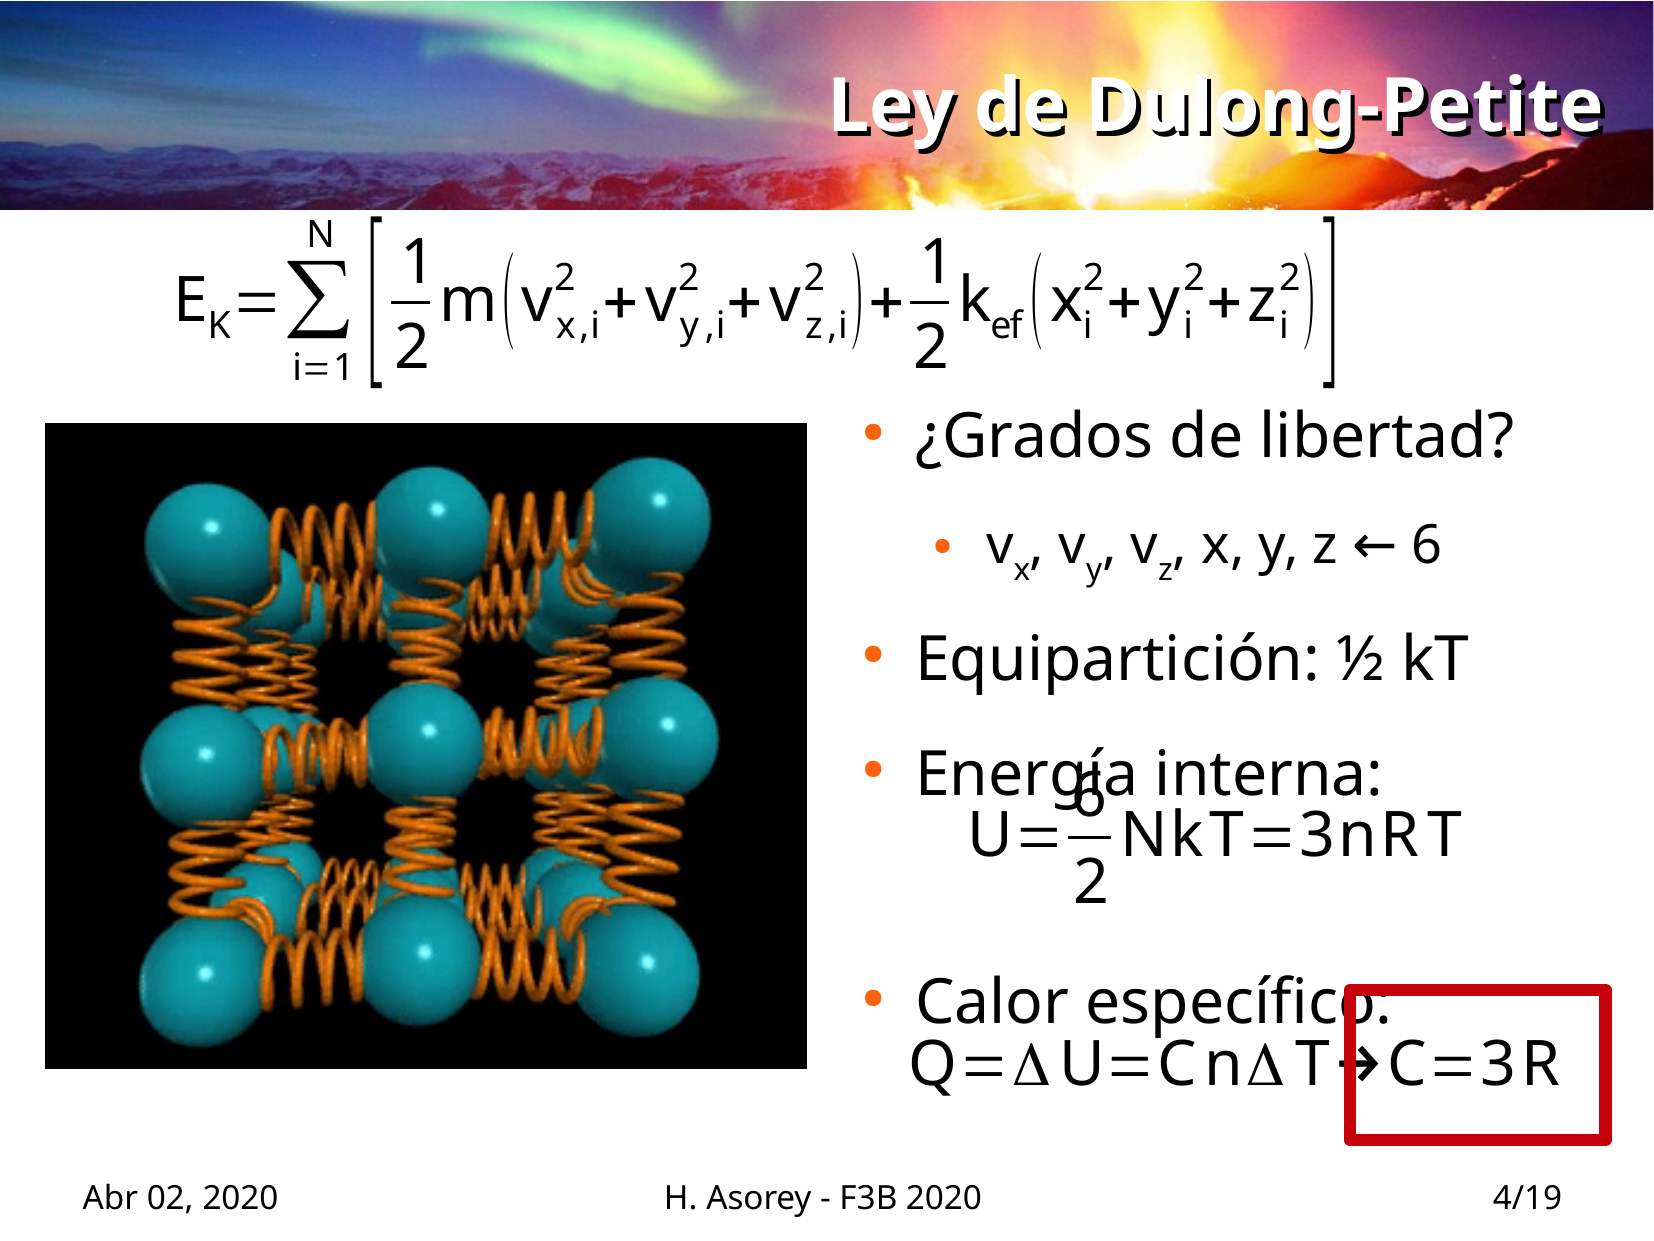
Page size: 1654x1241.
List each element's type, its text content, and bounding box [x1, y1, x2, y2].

list ¿Grados de libertad? vx, vy, vz, x, y, z ← 6 Equipartición: ½ kT Energía interna: Calor específico: [1356, 996, 1599, 1134]
chart [1356, 1025, 1567, 1102]
chart [961, 756, 1471, 919]
picture [0, 1, 1654, 210]
chart [902, 1025, 1344, 1102]
list ¿Grados de libertad? vx, vy, vz, x, y, z ← 6 Equipartición: ½ kT Energía interna: Calor específico: [844, 390, 1606, 1241]
title Ley de Dulong-Petite [45, 15, 1606, 191]
chart [166, 211, 1345, 393]
picture [45, 423, 807, 1069]
